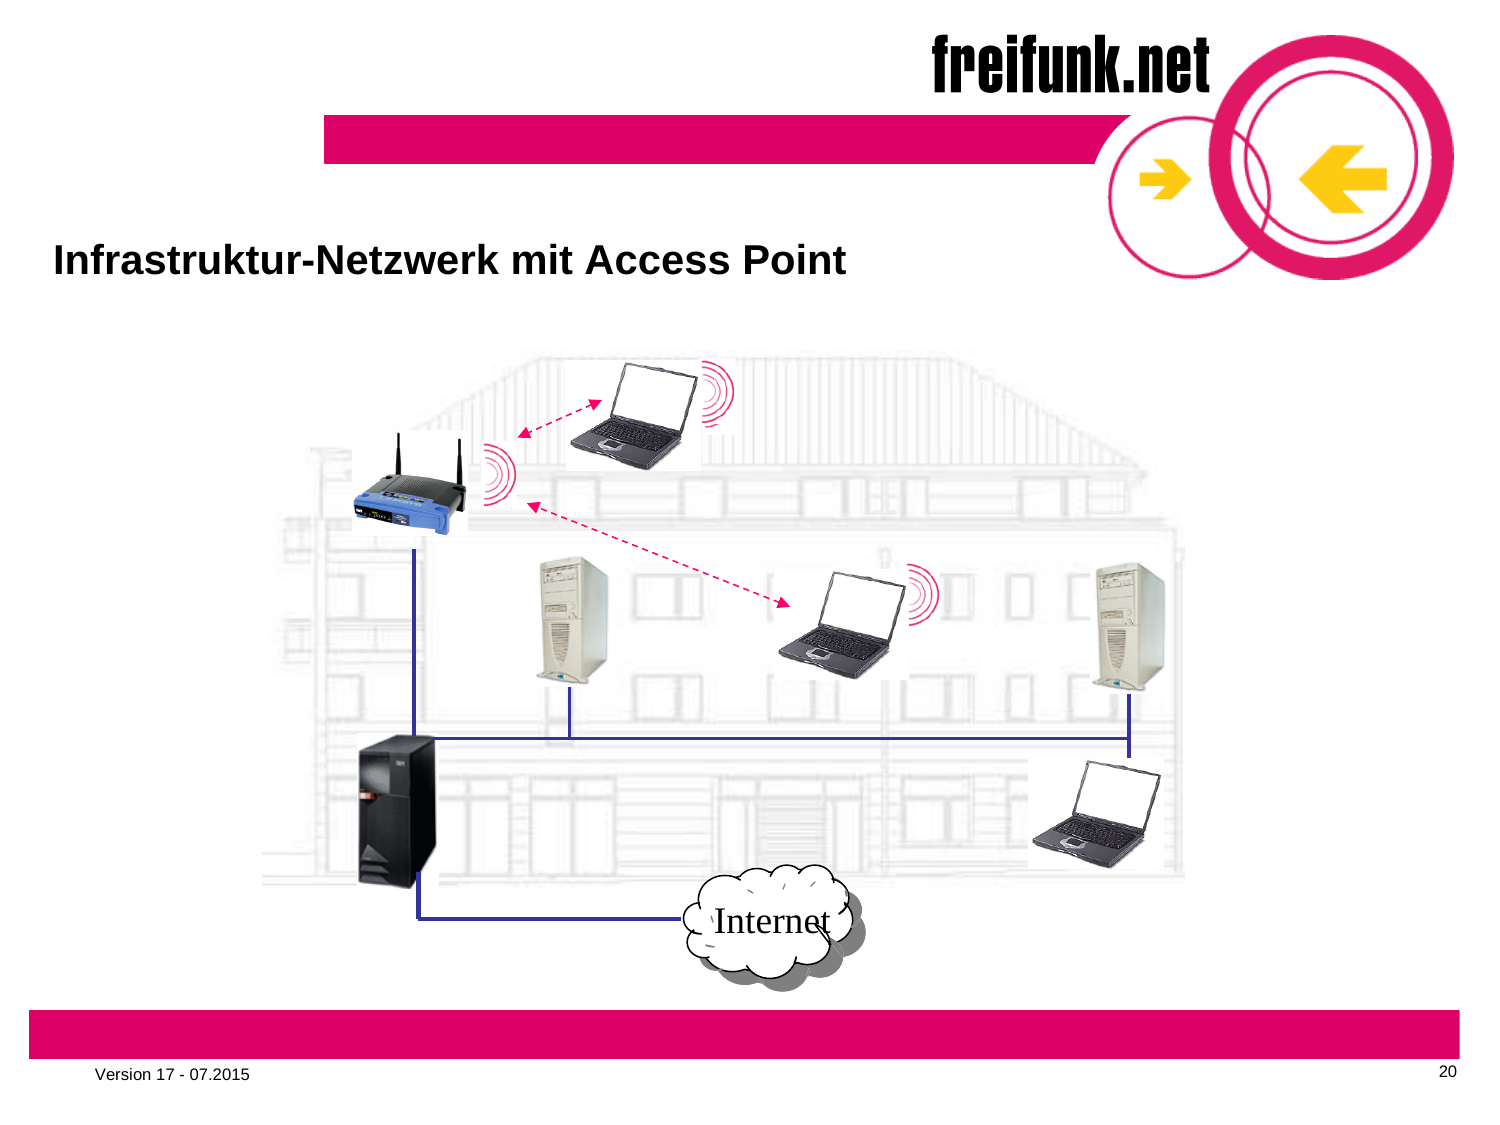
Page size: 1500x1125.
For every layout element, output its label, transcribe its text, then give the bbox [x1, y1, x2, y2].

picture [262, 350, 1185, 889]
text_box [683, 894, 829, 979]
text_box [701, 865, 847, 889]
text_box Internet [699, 889, 850, 950]
picture [932, 34, 1454, 280]
text_box Infrastruktur-Netzwerk mit Access Point [53, 233, 1046, 313]
